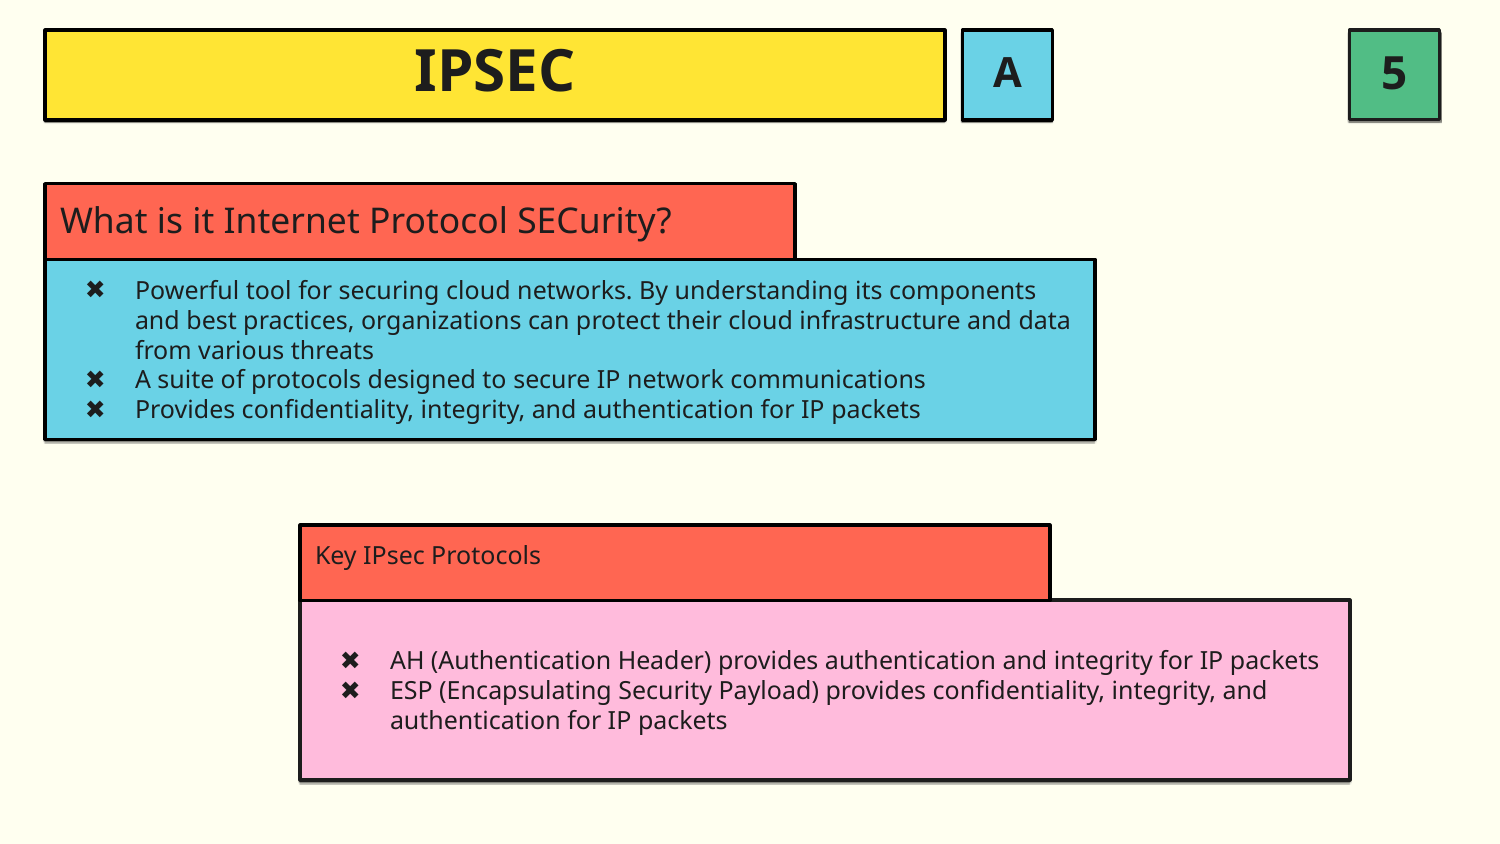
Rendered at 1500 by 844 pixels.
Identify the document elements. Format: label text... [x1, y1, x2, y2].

list AH (Authentication Header) provides authentication and integrity for IP packets ESP (Encapsulating Security Payload) provides confidentiality, integrity, and authentication for IP packets [300, 600, 1350, 780]
subtitle Key IPsec Protocols [300, 525, 1050, 601]
list Powerful tool for securing cloud networks. By understanding its components and best practices, organizations can protect their cloud infrastructure and data from various threats A suite of protocols designed to secure IP network communications Provides confidentiality, integrity, and authentication for IP packets [45, 259, 1095, 440]
title A [962, 30, 1053, 120]
title IPSEC [45, 30, 945, 120]
subtitle What is it Internet Protocol SECurity? [45, 183, 795, 260]
